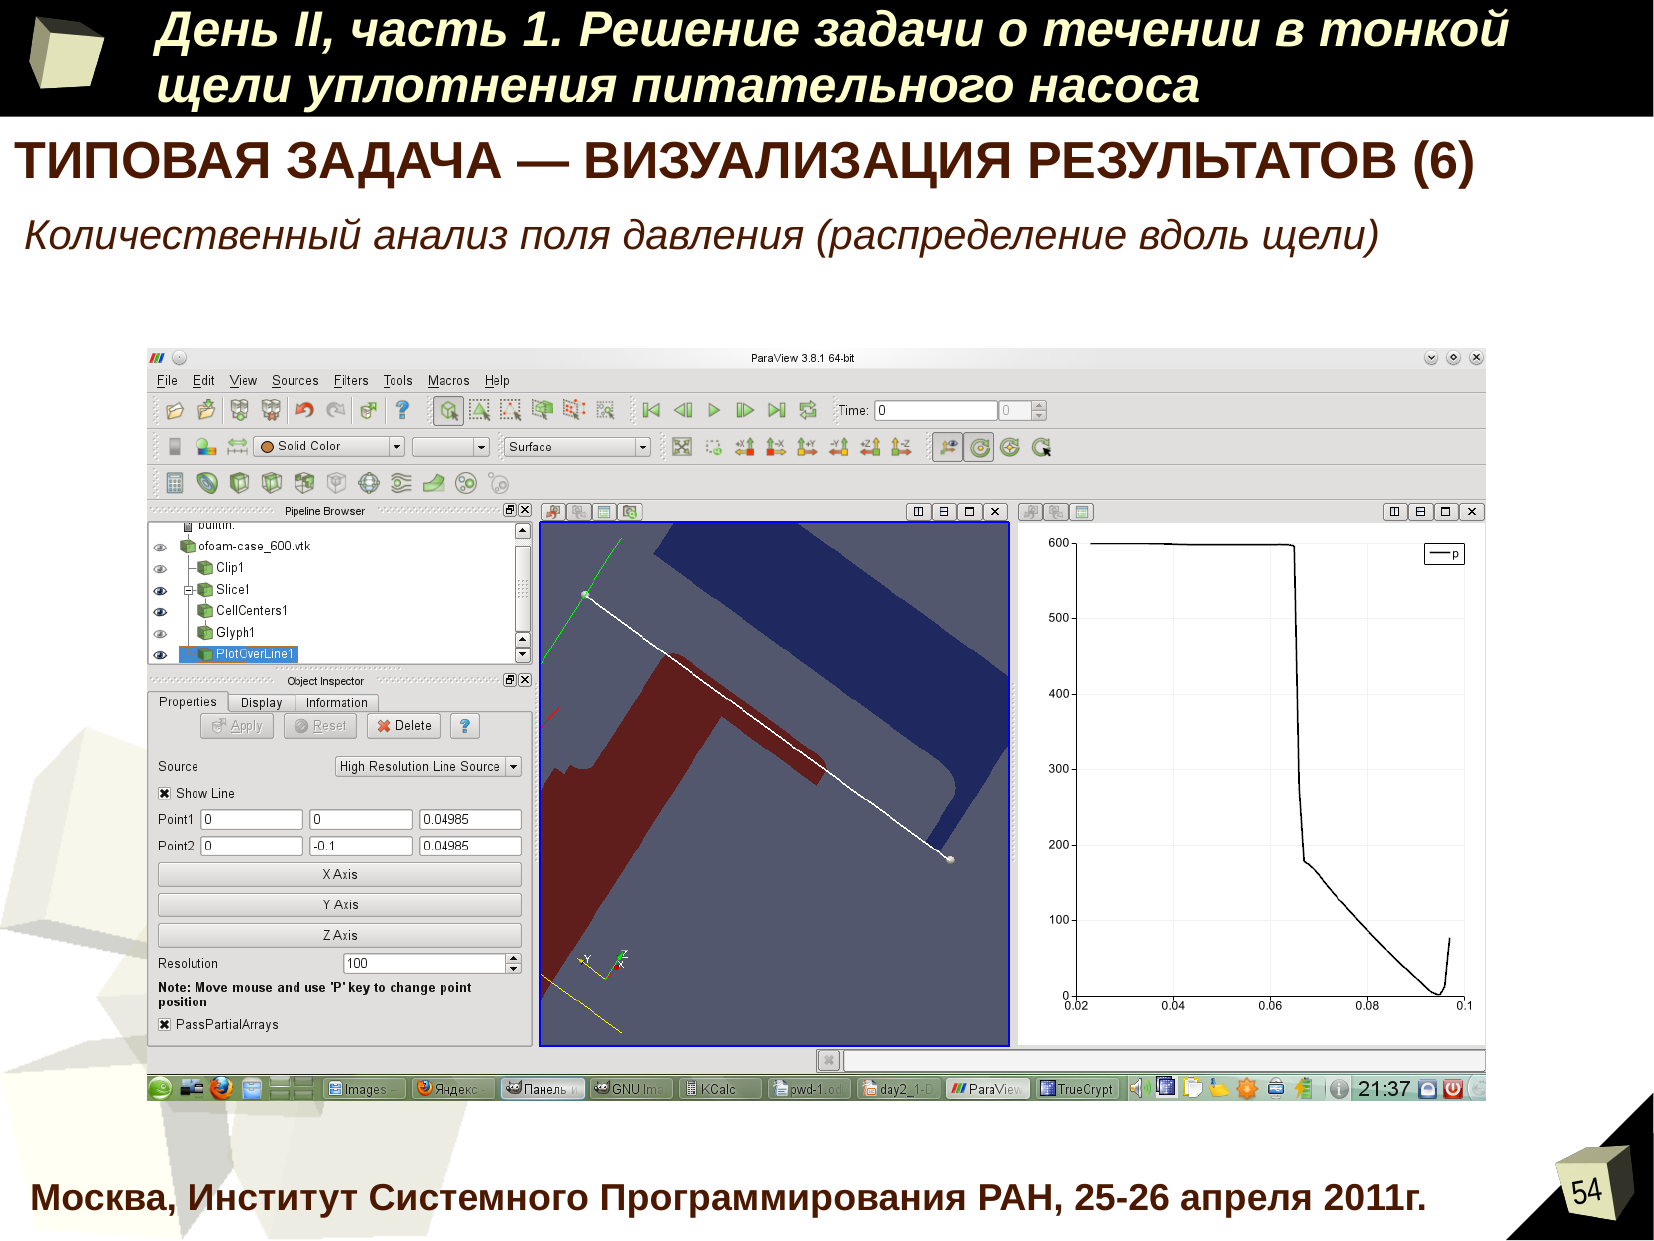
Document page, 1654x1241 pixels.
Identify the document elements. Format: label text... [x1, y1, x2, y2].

text_box ТИПОВАЯ ЗАДАЧА — ВИЗУАЛИЗАЦИЯ РЕЗУЛЬТАТОВ (6) [0, 124, 1654, 214]
picture [464, 1193, 472, 1198]
text_box Количественный анализ поля давления (распределение вдоль щели) [9, 204, 1654, 267]
picture [0, 348, 1486, 1241]
